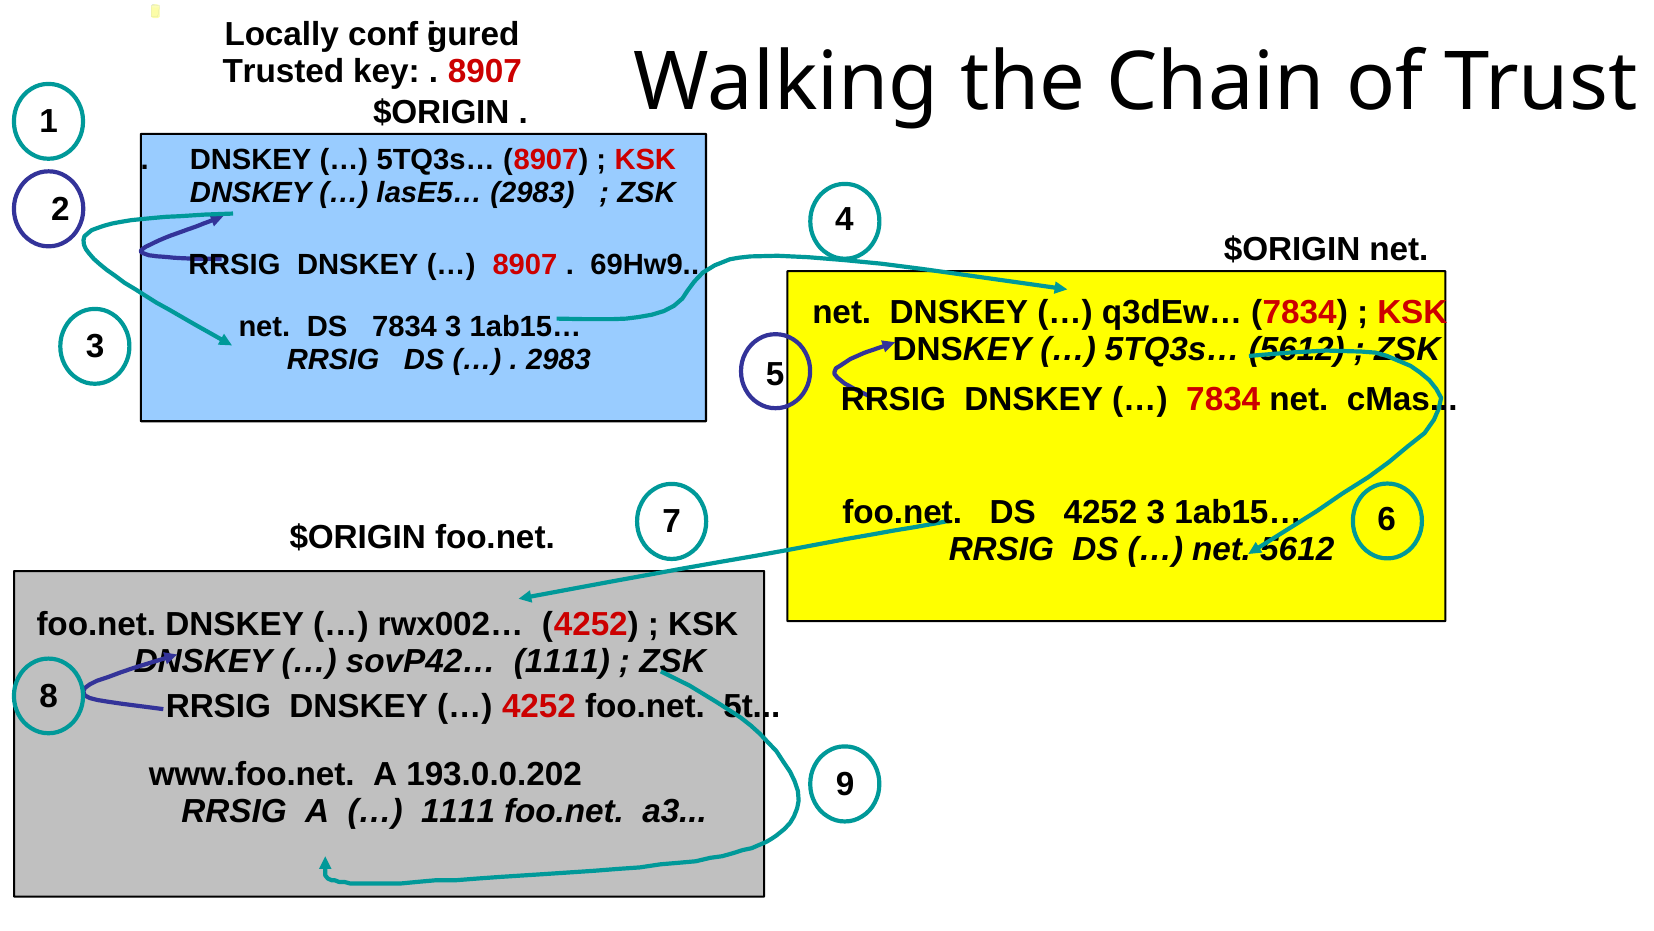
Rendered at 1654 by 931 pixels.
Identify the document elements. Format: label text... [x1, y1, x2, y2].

picture [11, 4, 1465, 898]
title Walking the Chain of Trust [233, 23, 1638, 221]
